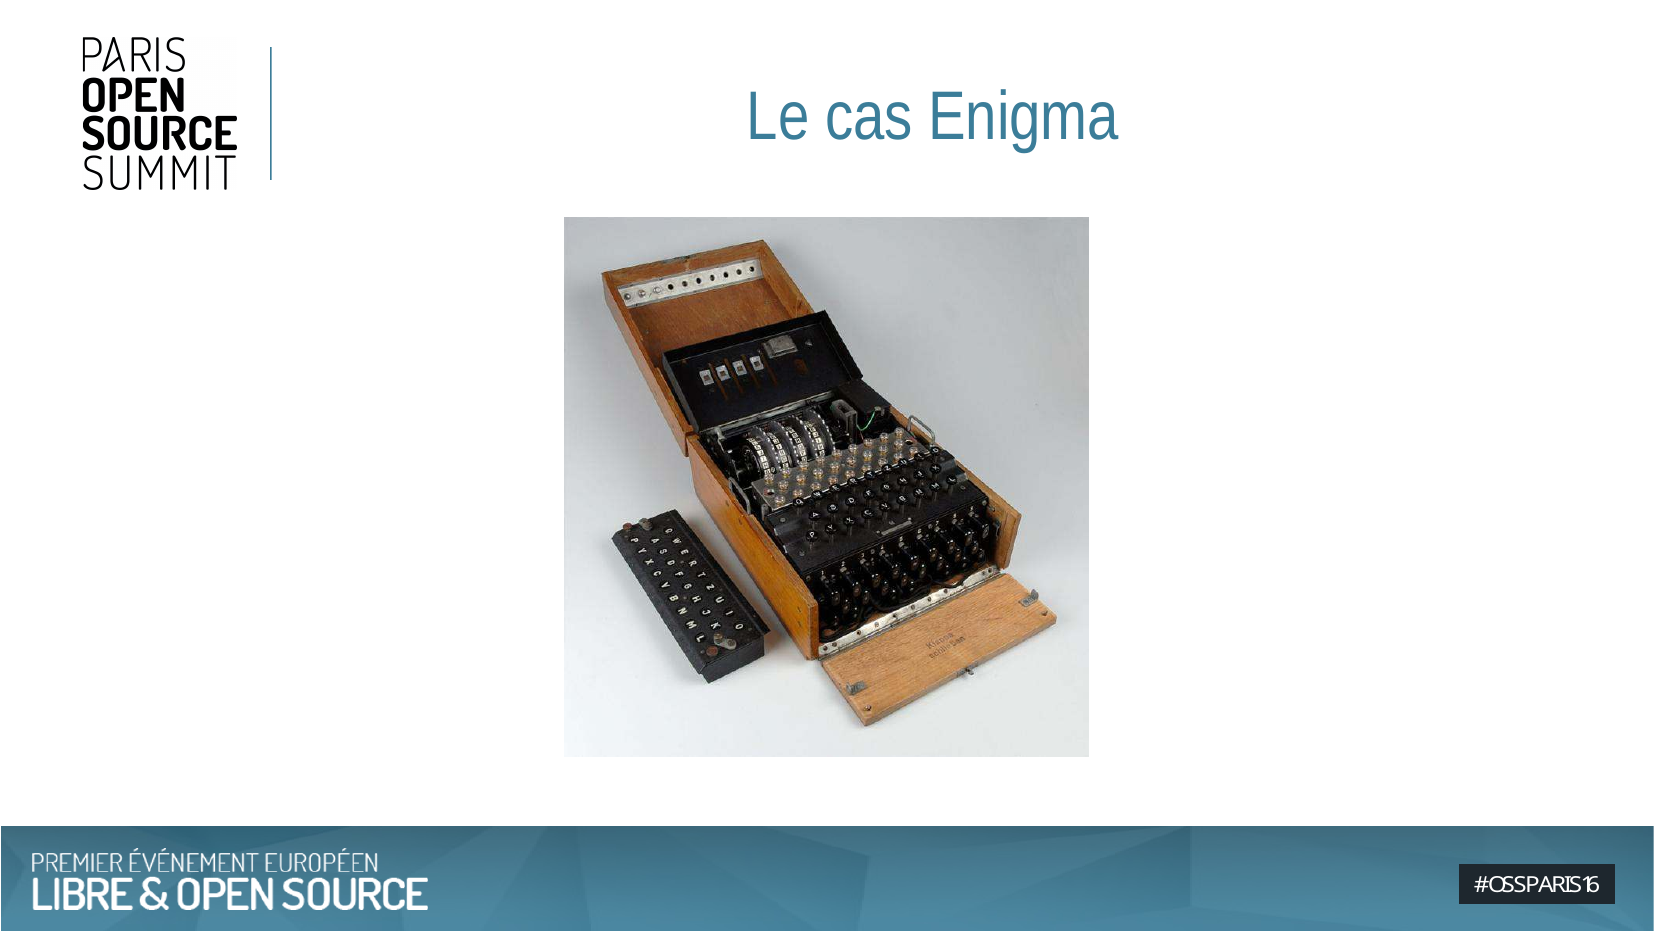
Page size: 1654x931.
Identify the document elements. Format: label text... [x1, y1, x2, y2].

picture [564, 217, 1089, 758]
title Le cas Enigma [295, 37, 1571, 193]
